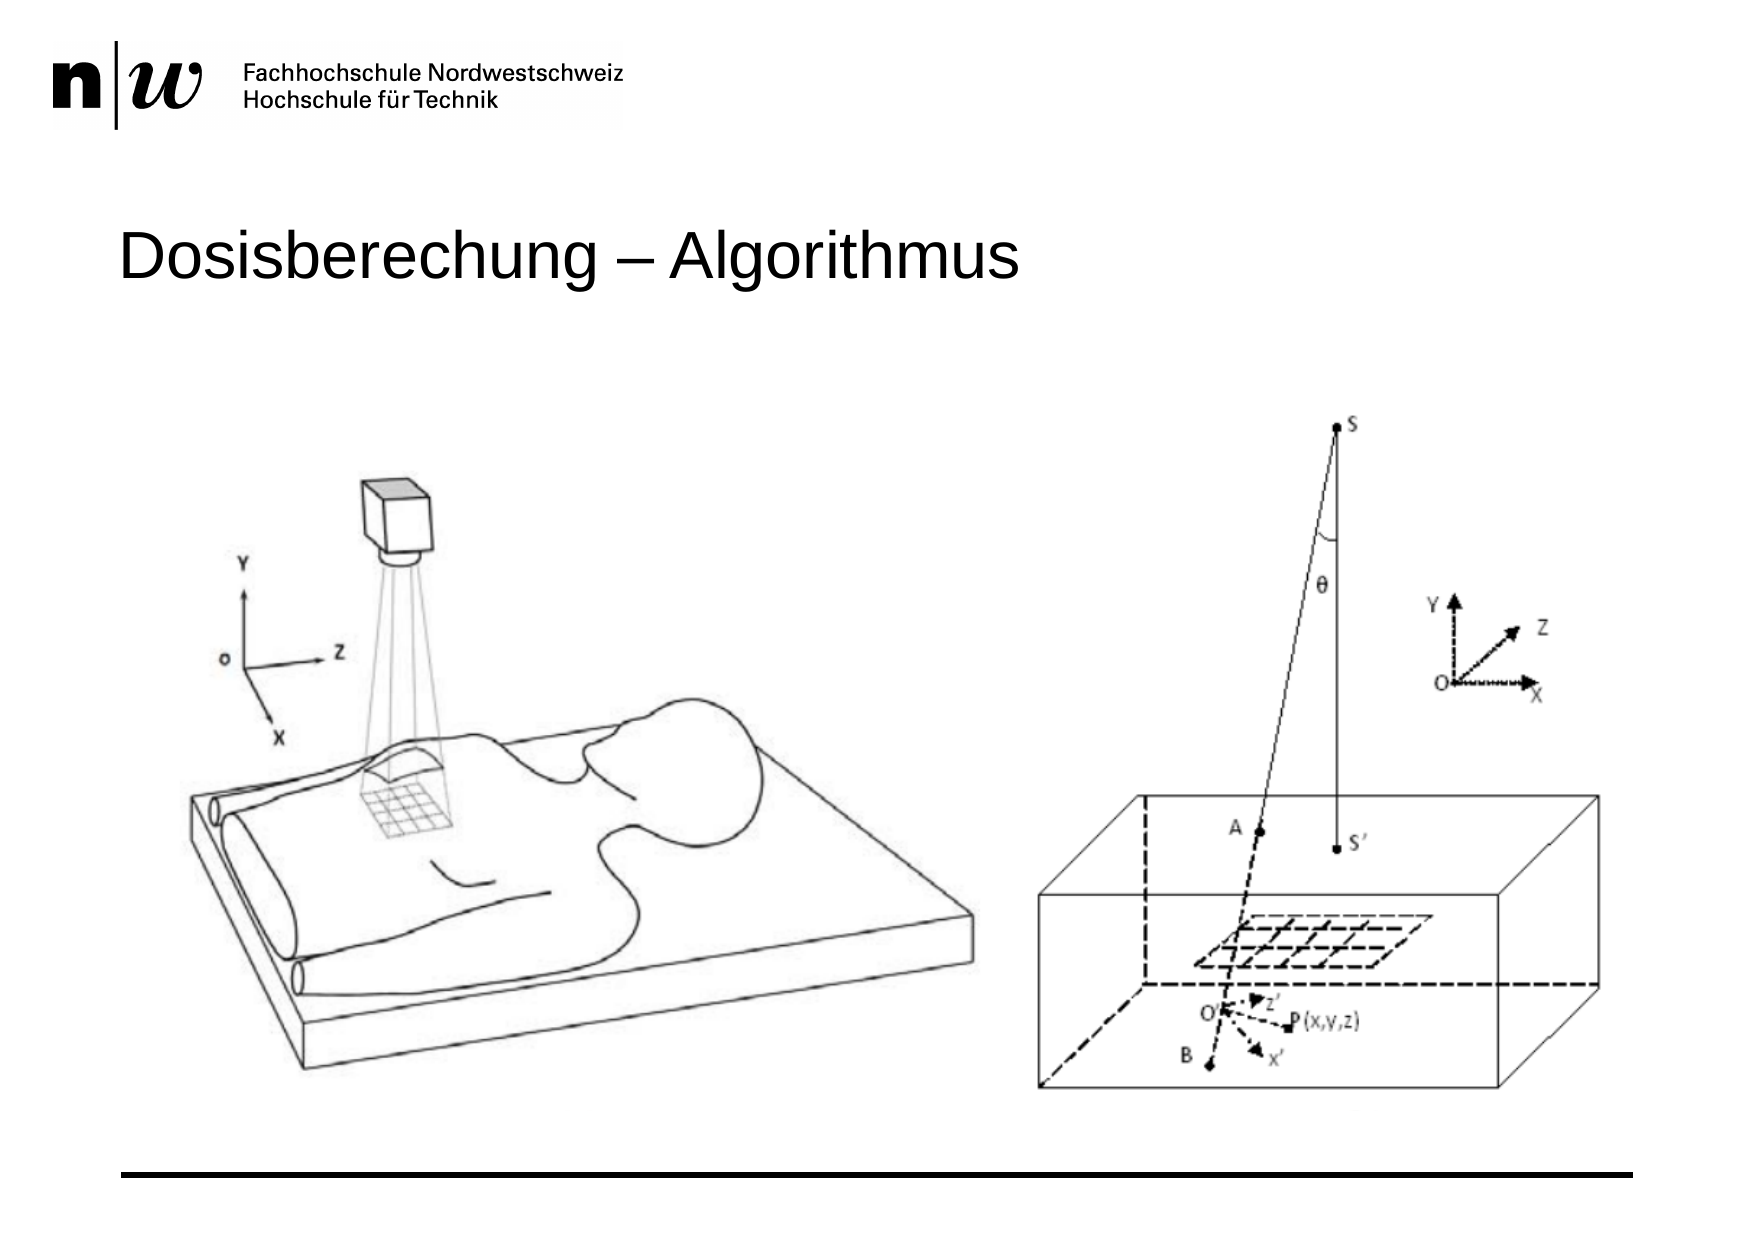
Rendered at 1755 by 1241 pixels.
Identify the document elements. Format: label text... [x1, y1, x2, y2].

picture [122, 381, 1619, 1111]
picture [53, 41, 623, 130]
text_box Dosisberechung – Algorithmus [118, 212, 1606, 296]
